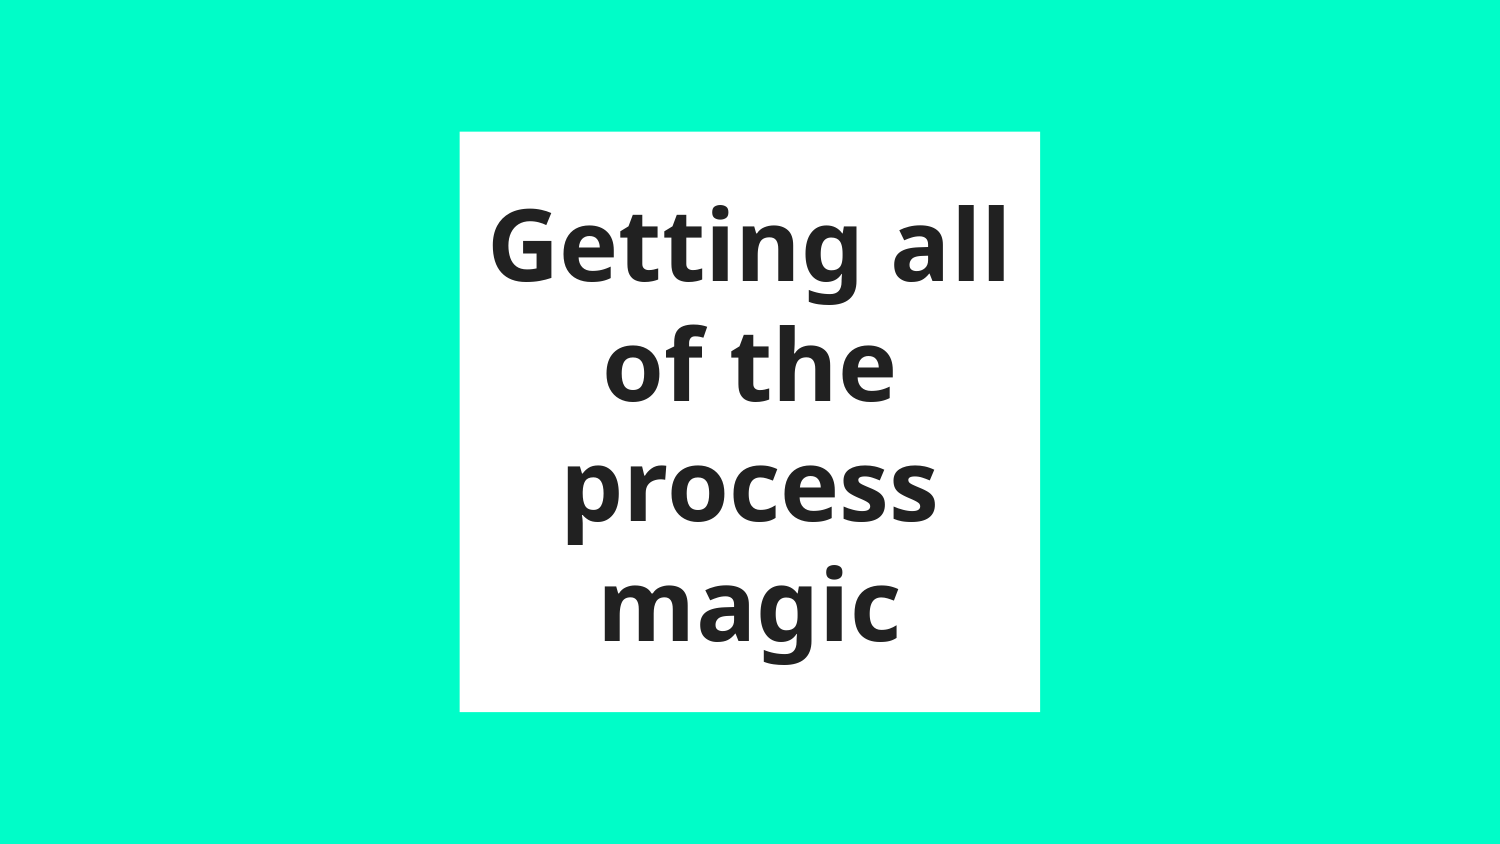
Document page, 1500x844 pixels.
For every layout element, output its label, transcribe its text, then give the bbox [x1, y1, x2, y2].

title Getting all of the process magic [459, 131, 1041, 713]
